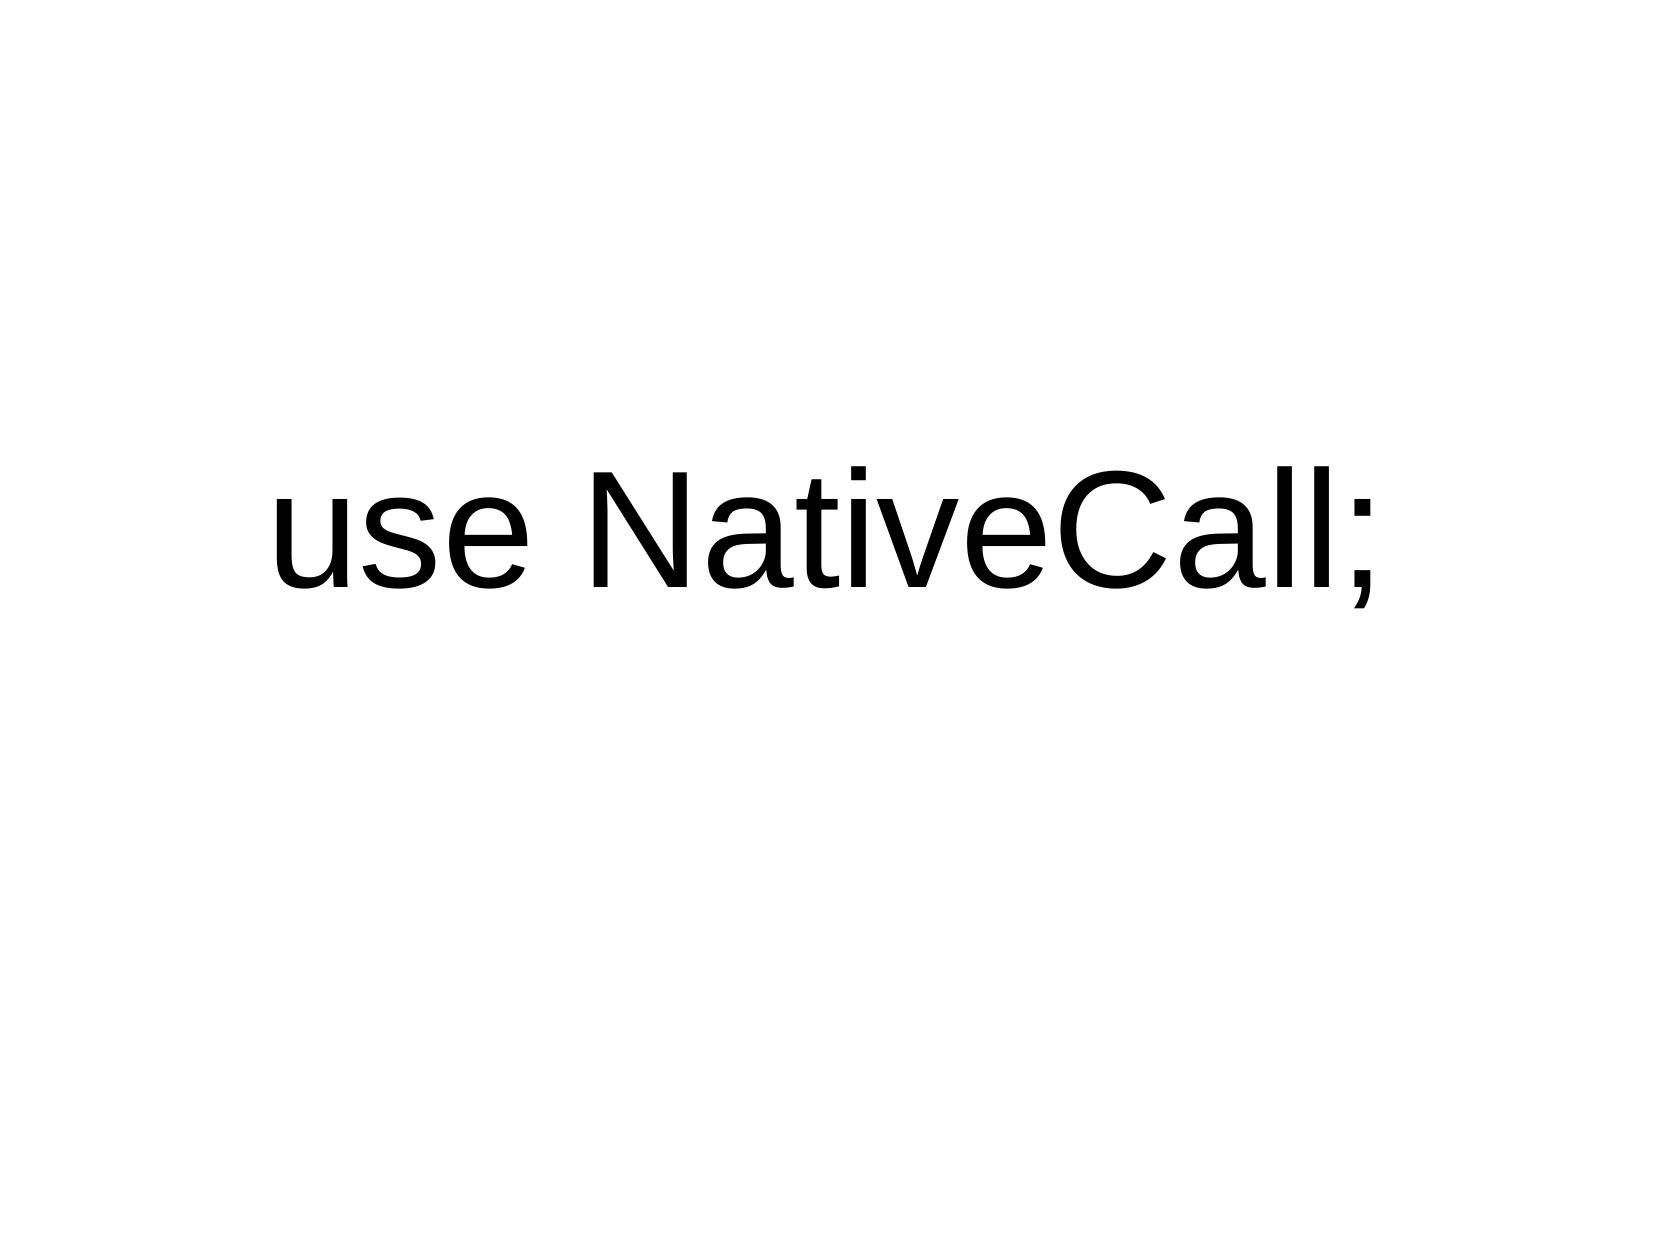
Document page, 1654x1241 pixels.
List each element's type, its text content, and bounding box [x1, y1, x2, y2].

subtitle use NativeCall; [82, 49, 1571, 1010]
